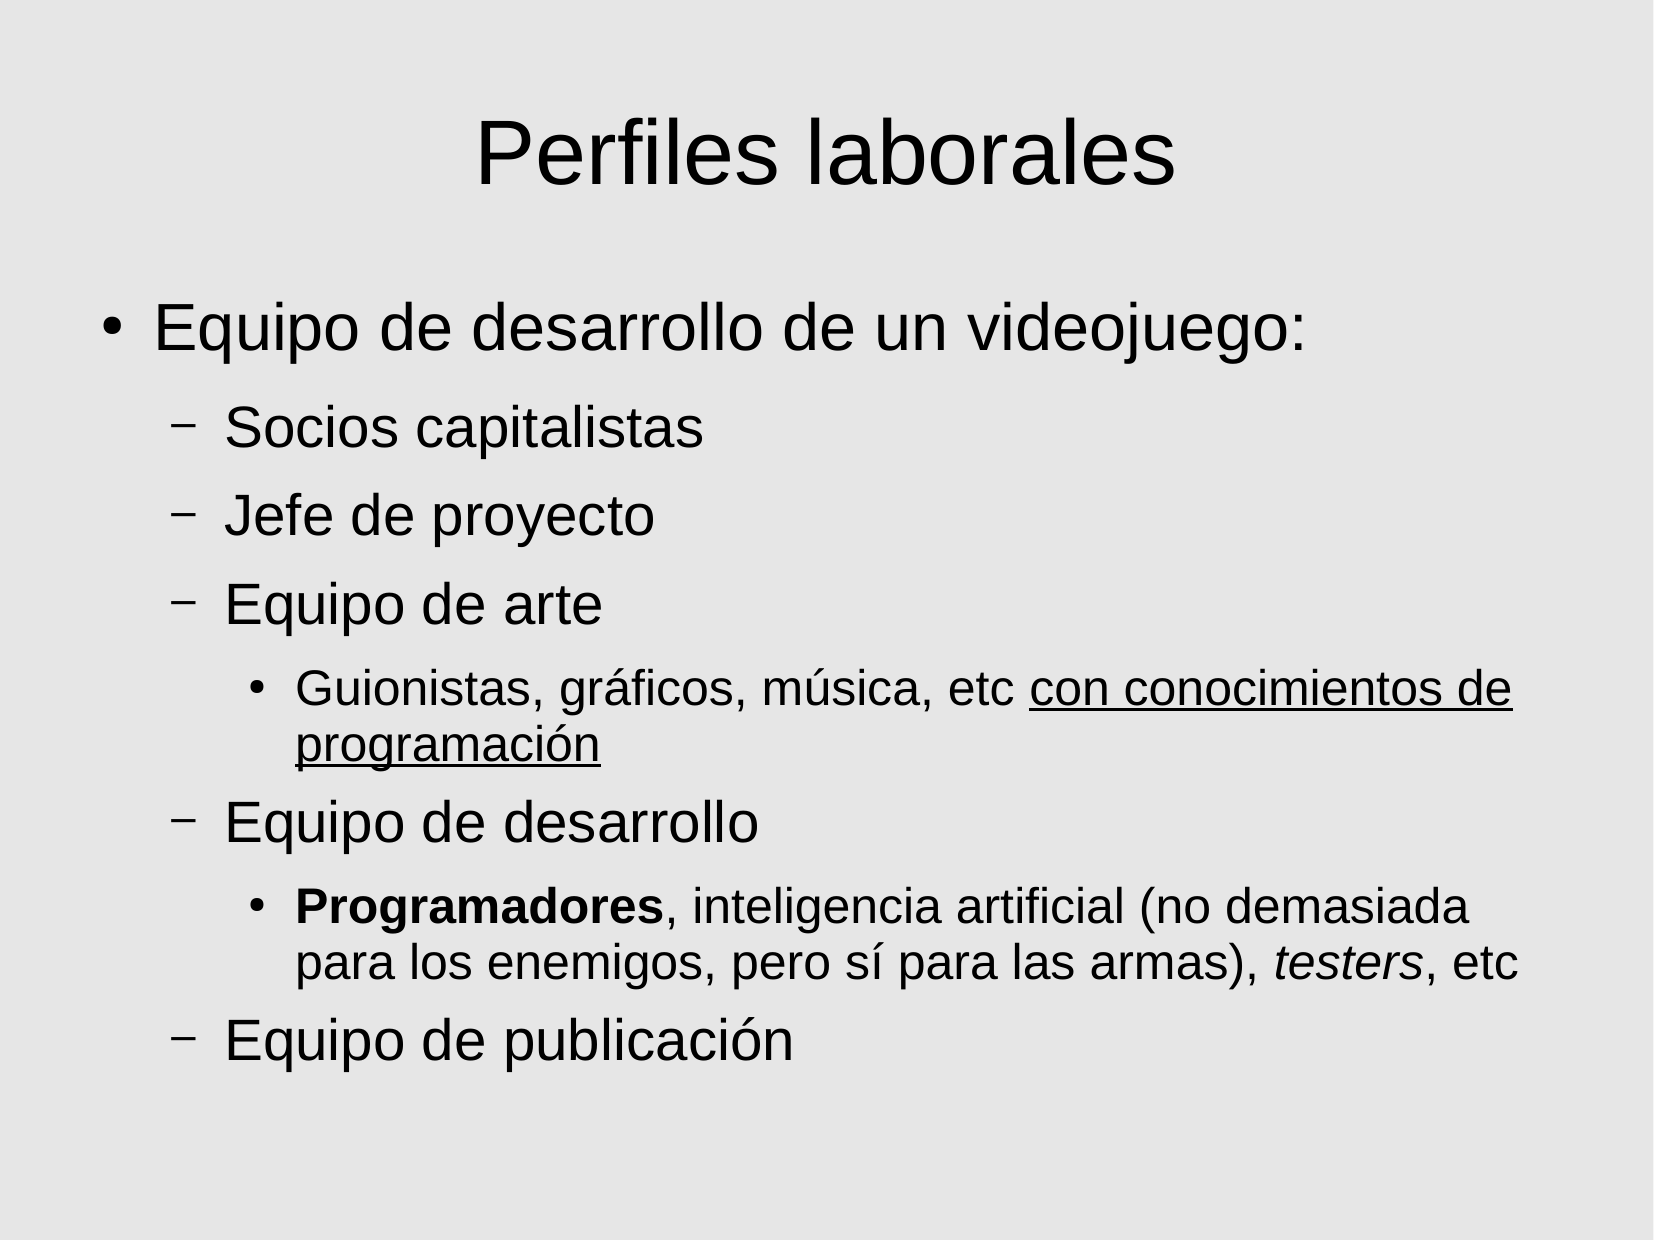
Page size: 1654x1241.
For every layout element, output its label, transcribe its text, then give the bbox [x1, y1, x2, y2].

list Equipo de desarrollo de un videojuego: Socios capitalistas Jefe de proyecto Equipo de arte Guionistas, gráficos, música, etc con conocimientos de programación Equipo de desarrollo Programadores, inteligencia artificial (no demasiada para los enemigos, pero sí para las armas), testers, etc Equipo de publicación [82, 290, 1571, 1093]
title Perfiles laborales [82, 49, 1571, 257]
